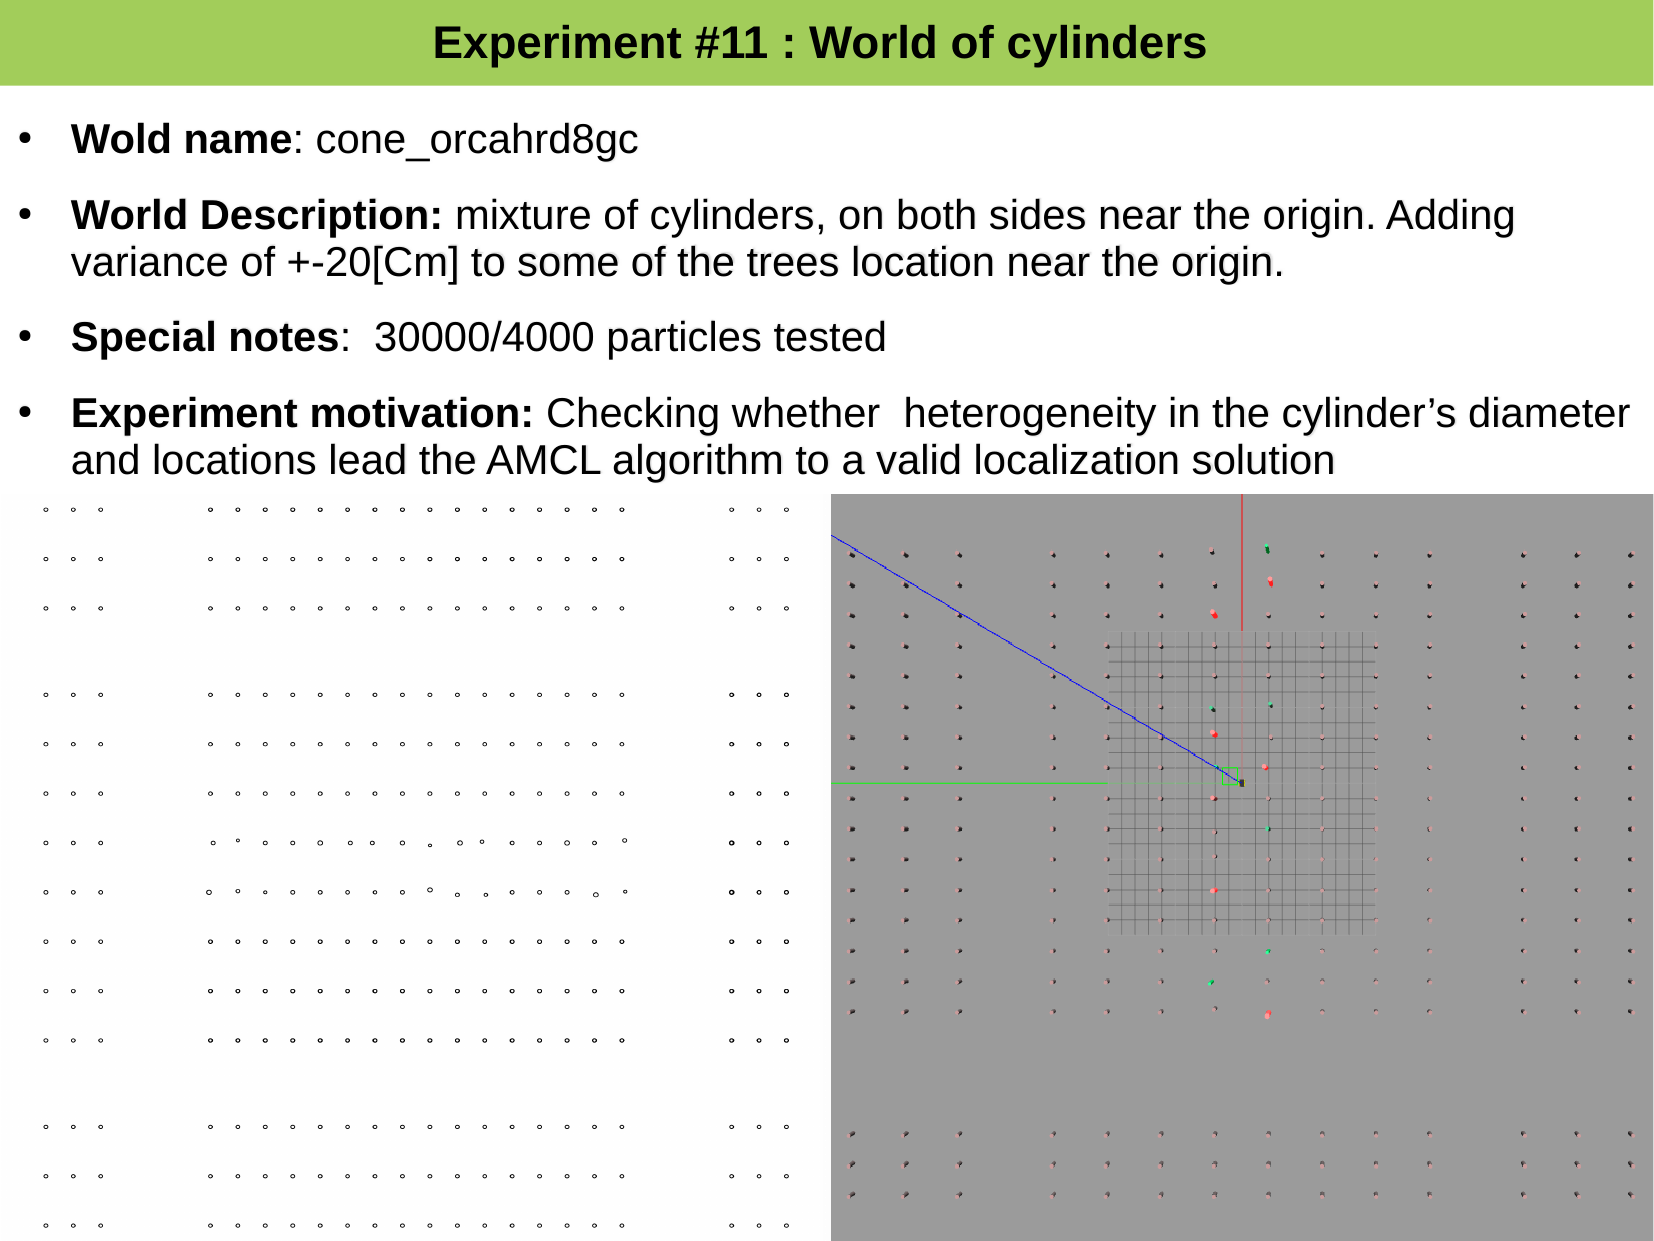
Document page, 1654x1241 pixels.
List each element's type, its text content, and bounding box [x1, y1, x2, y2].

title Experiment #11 : World of cylinders [0, 0, 1654, 86]
picture [1, 494, 1654, 1241]
list Wold name: cone_orcahrd8gc World Description: mixture of cylinders, on both sides near the origin. Adding variance of +-20[Cm] to some of the trees location near the origin. Special notes: 30000/4000 particles tested Experiment motivation: Checking whether heterogeneity in the cylinder’s diameter and locations lead the AMCL algorithm to a valid localization solution [0, 115, 1654, 1241]
